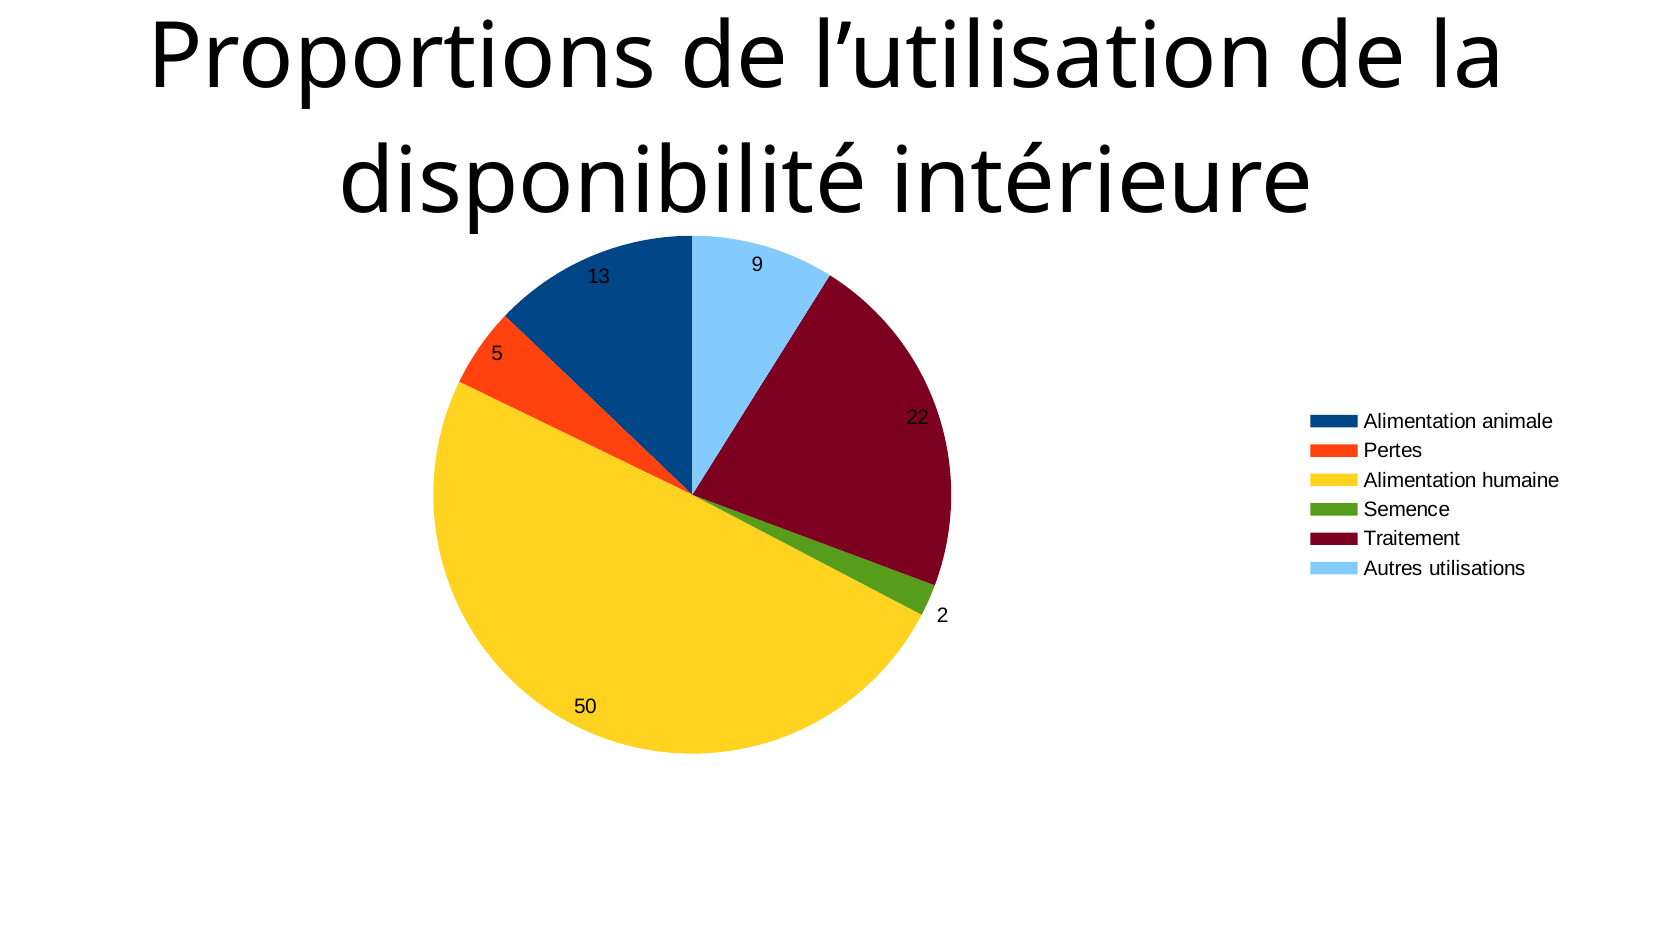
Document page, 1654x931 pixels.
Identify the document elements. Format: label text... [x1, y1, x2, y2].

chart [90, 225, 1579, 765]
title Proportions de l’utilisation de la disponibilité intérieure [82, 22, 1571, 207]
